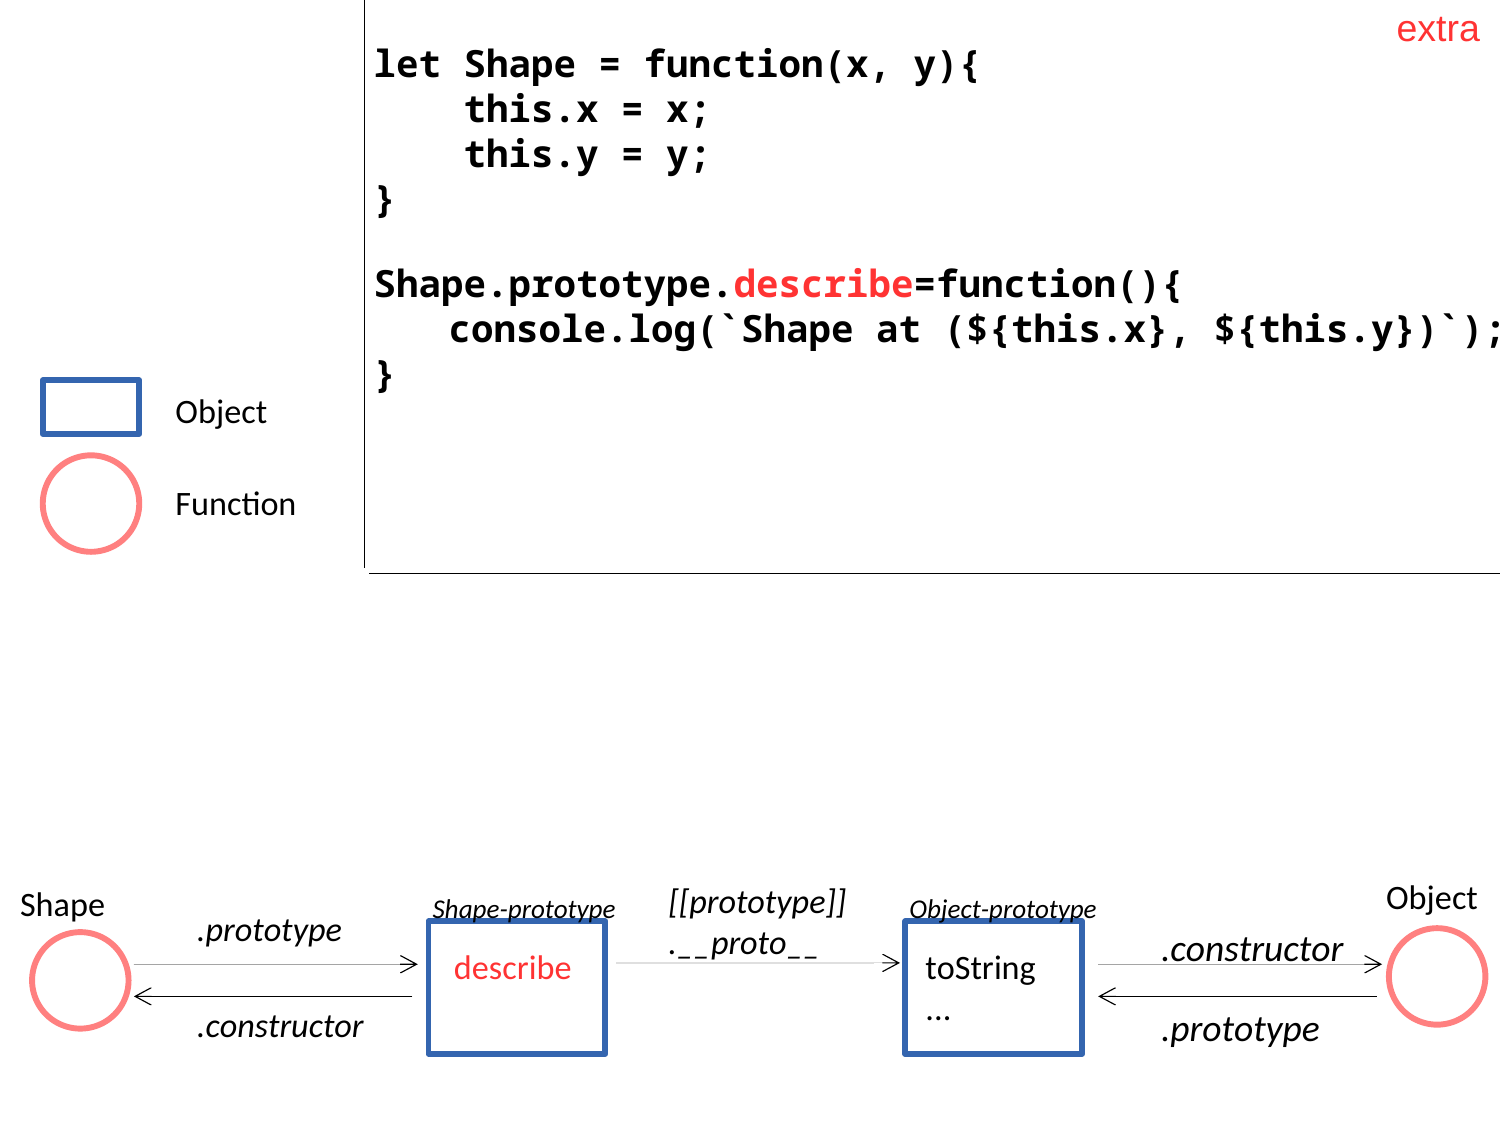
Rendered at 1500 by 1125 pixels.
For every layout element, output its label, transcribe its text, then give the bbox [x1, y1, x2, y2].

text_box [[prototype]] .__proto__ [653, 964, 868, 969]
text_box .prototype [1146, 997, 1361, 1057]
text_box .constructor [182, 996, 397, 1053]
text_box Shape-prototype [417, 883, 686, 932]
text_box Shape [5, 875, 167, 932]
text_box Object-prototype [894, 883, 1163, 932]
text_box [[prototype]] .__proto__ [653, 871, 868, 962]
text_box .constructor [1146, 916, 1361, 976]
text_box describe [439, 937, 606, 1028]
text_box .prototype [182, 900, 397, 956]
text_box extra [1381, 0, 1495, 57]
text_box Function [160, 473, 322, 530]
text_box Object [1371, 867, 1500, 924]
text_box Object [160, 382, 322, 439]
text_box let Shape = function(x, y){ this.x = x; this.y = y; } Shape.prototype.describe=function(){ console.log(`Shape at (${this.x}, ${this.y})`); } [365, 32, 1500, 489]
text_box toString ... [910, 937, 1077, 1035]
